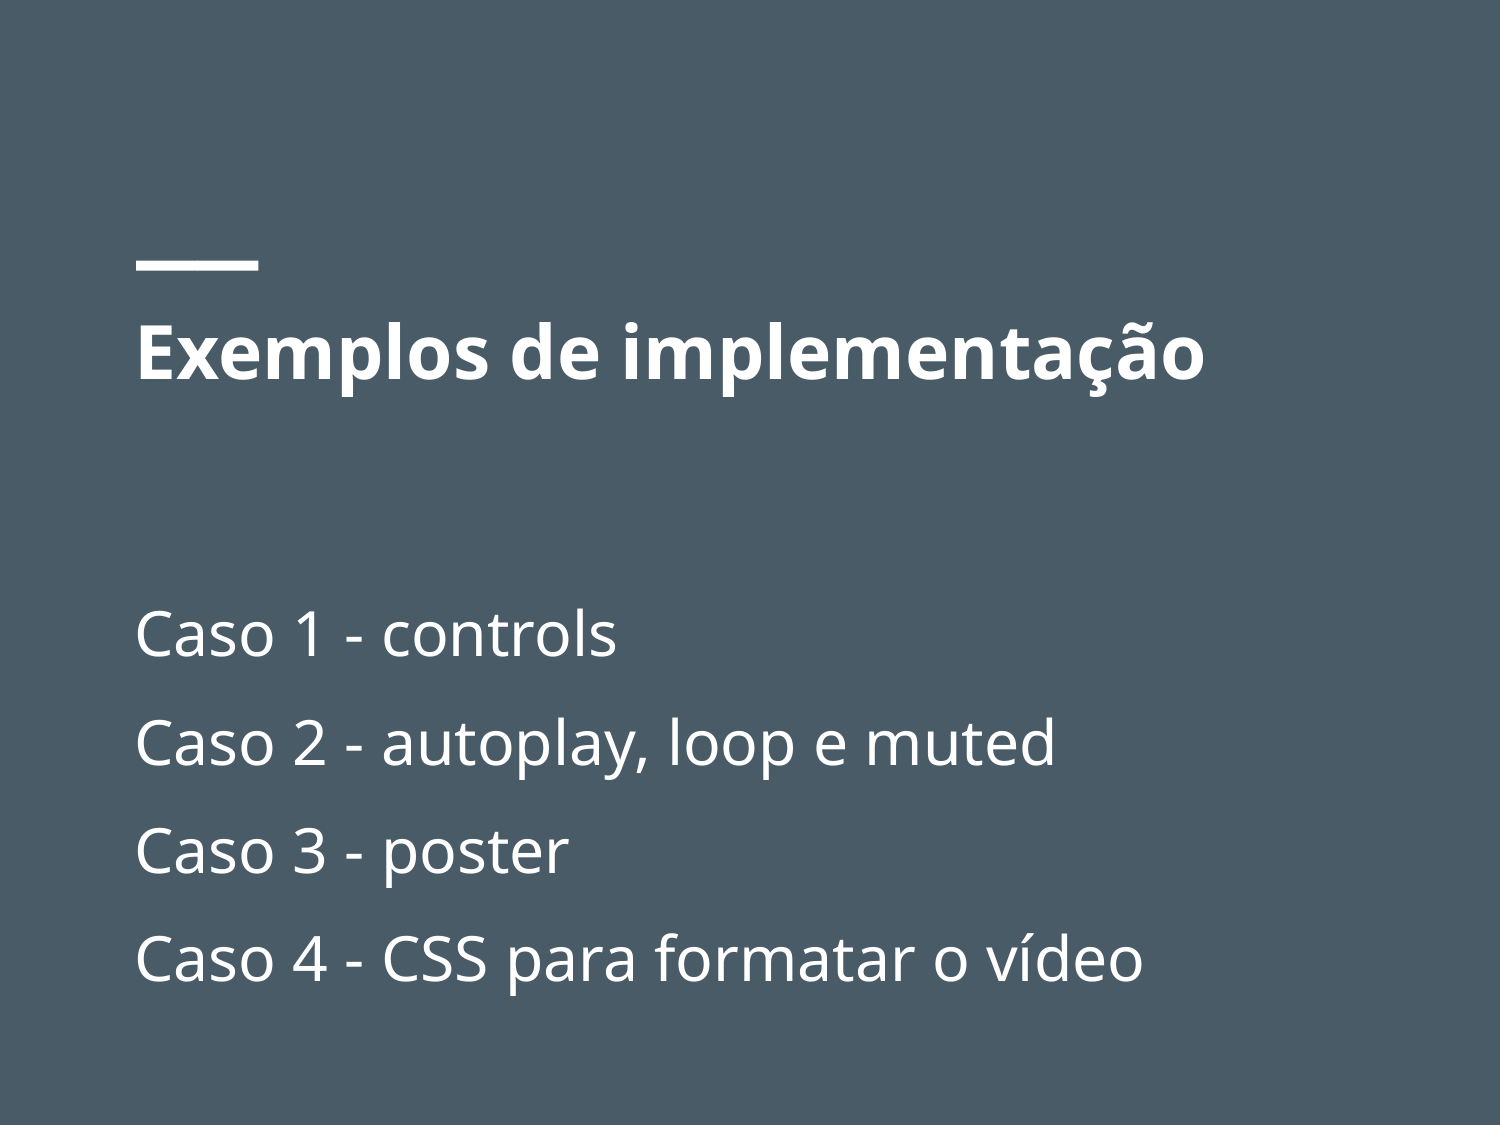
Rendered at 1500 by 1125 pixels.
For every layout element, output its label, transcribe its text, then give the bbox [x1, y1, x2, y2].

list Caso 1 - controls Caso 2 - autoplay, loop e muted Caso 3 - poster Caso 4 - CSS para formatar o vídeo [119, 474, 1381, 1010]
title Exemplos de implementação [119, 289, 1381, 474]
